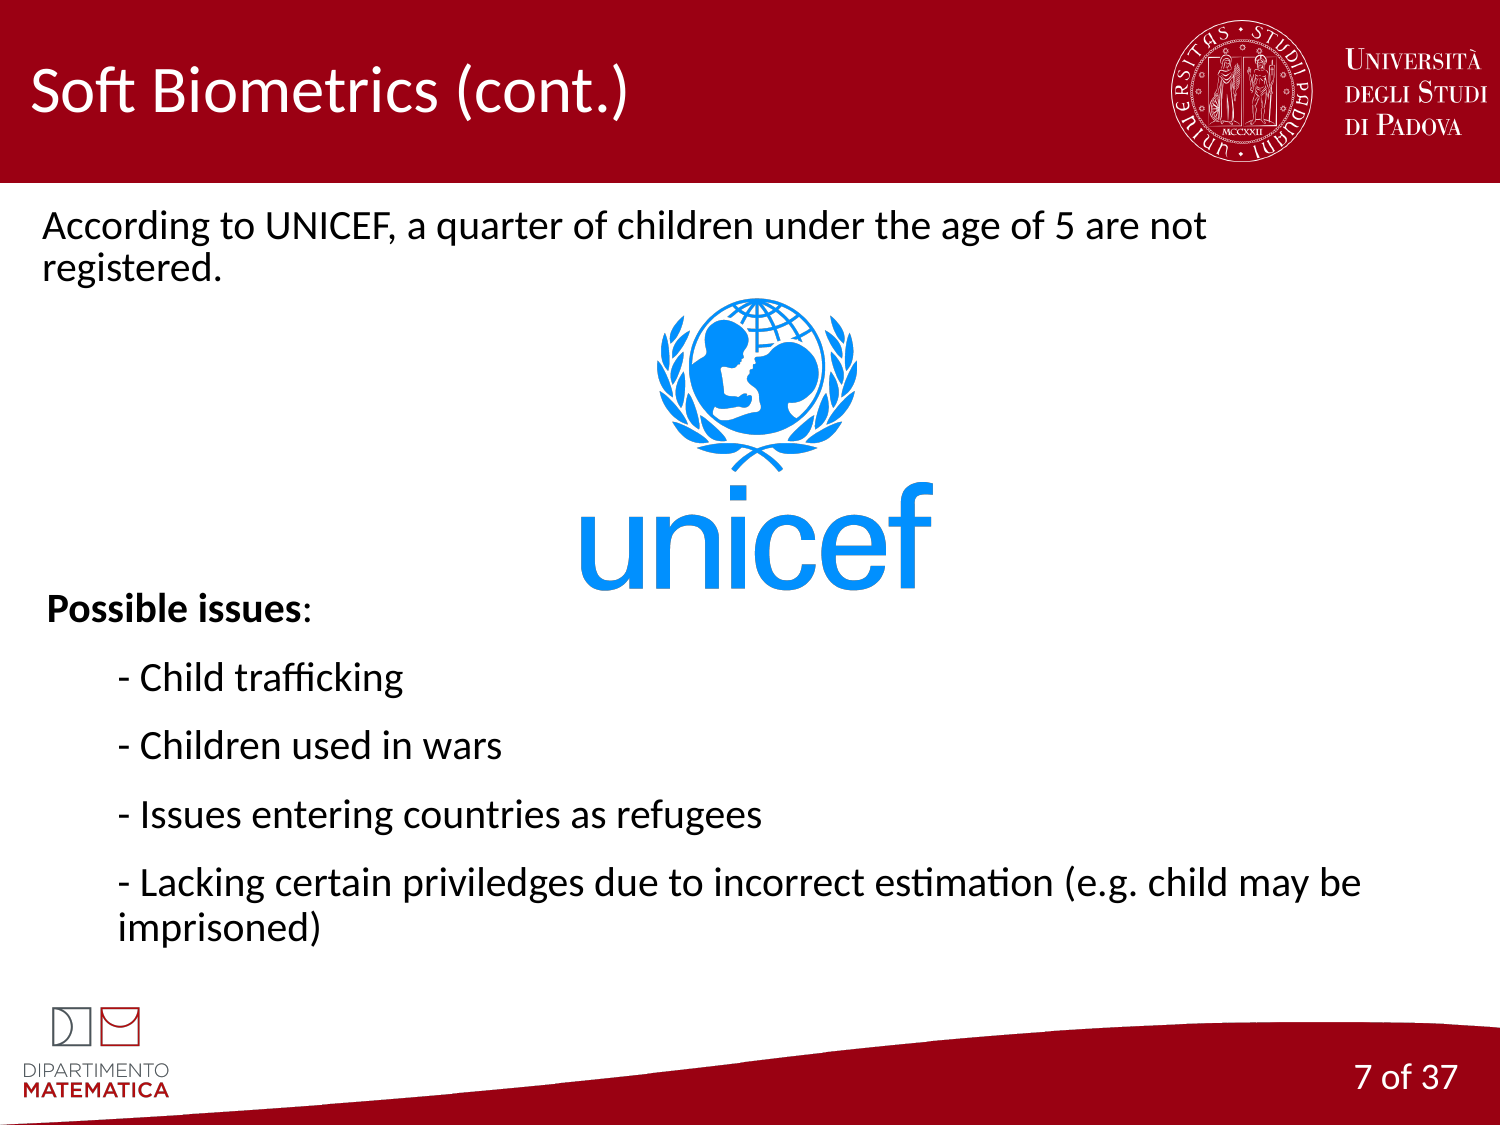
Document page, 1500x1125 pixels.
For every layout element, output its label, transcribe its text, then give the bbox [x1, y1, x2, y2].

picture [1171, 20, 1487, 162]
title Soft Biometrics (cont.) [0, 0, 1159, 183]
picture [0, 1007, 1500, 1125]
list Possible issues: - Child trafficking - Children used in wars - Issues entering countries as refugees - Lacking certain priviledges due to incorrect estimation (e.g. child may be imprisoned) [0, 578, 1450, 759]
slide_number <number> of 37 [1136, 1044, 1474, 1104]
text_box According to UNICEF, a quarter of children under the age of 5 are not registered. [27, 200, 1398, 409]
picture [488, 293, 1026, 596]
